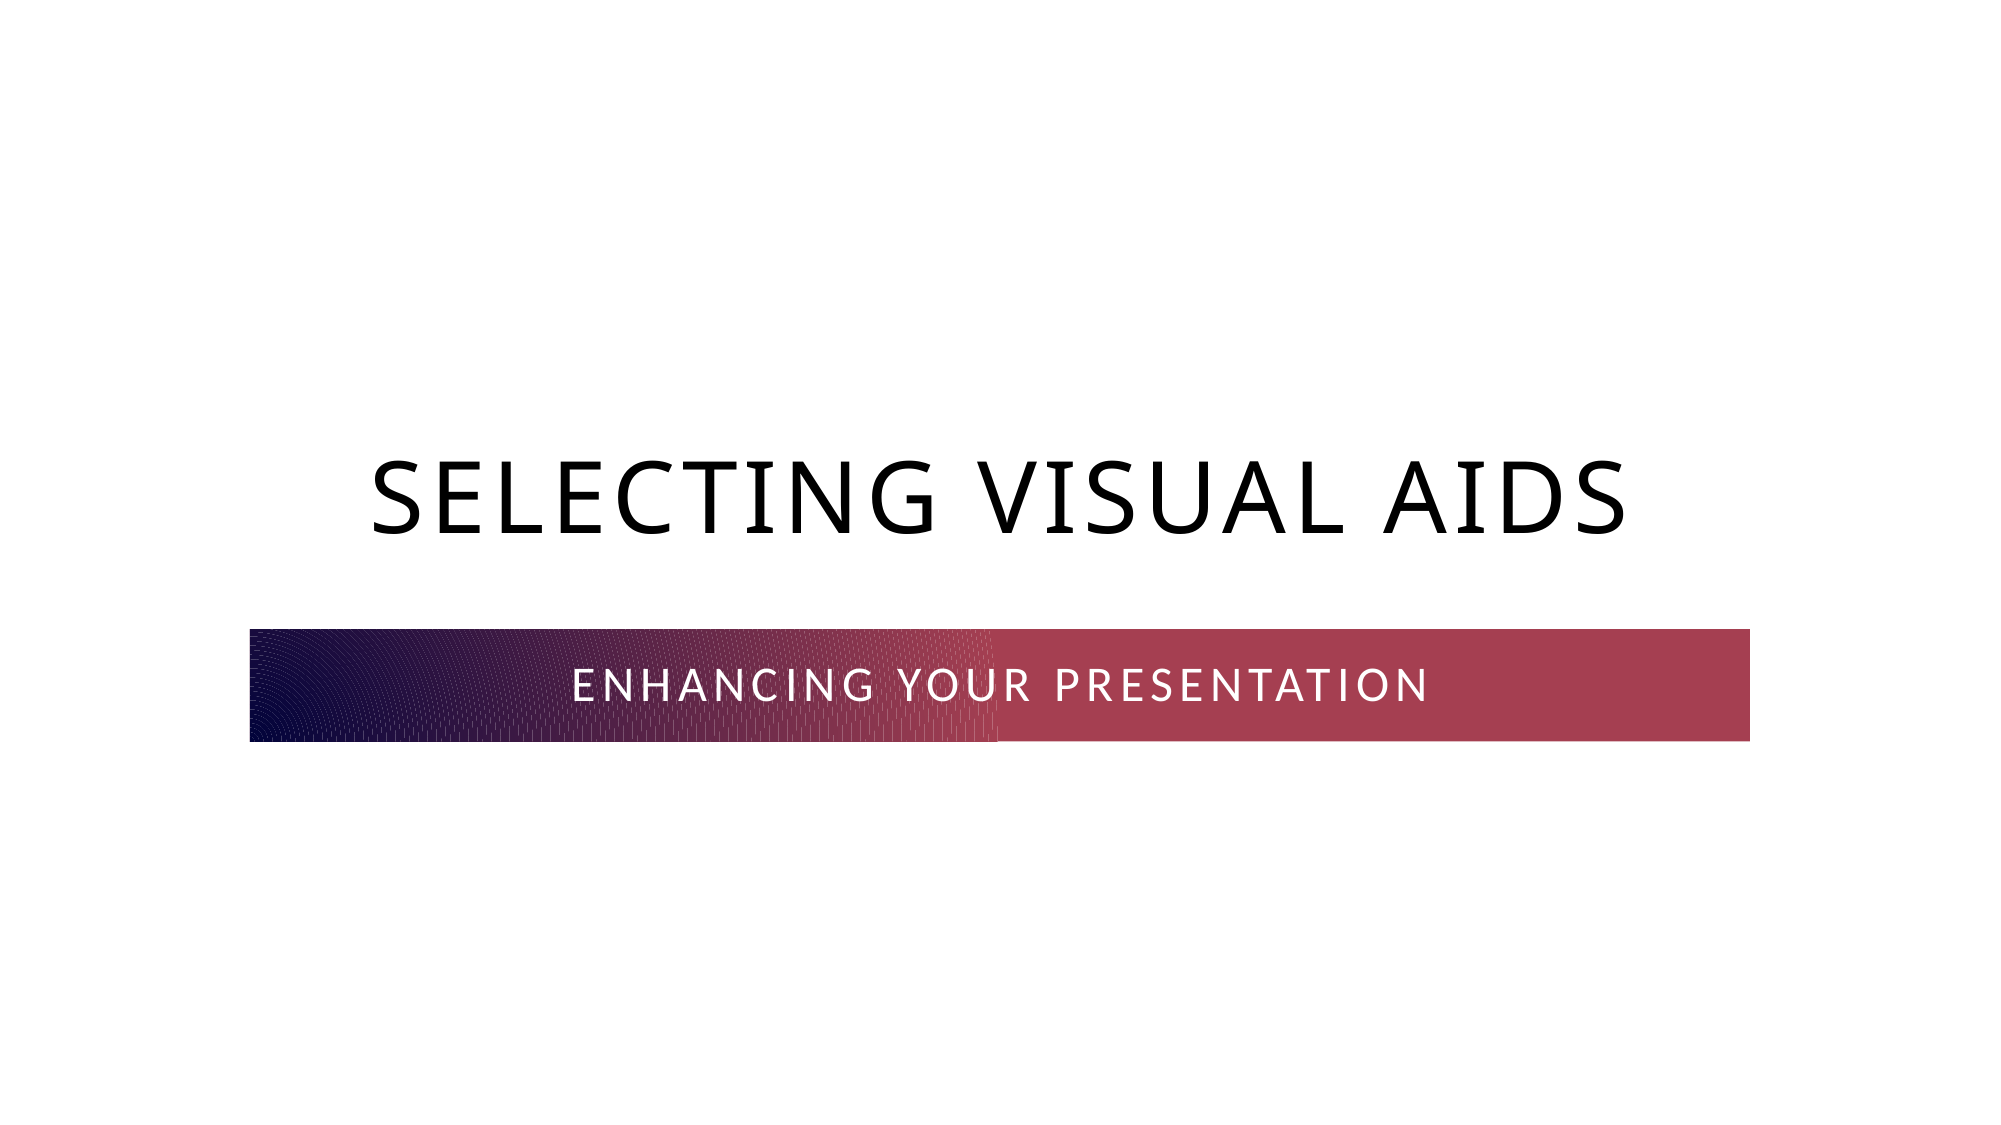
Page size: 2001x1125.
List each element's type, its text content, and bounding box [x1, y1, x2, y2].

title SELECTING VISUAL AIDS [249, 187, 1750, 563]
subtitle ENHANCING YOUR PRESENTATION [249, 629, 1750, 742]
